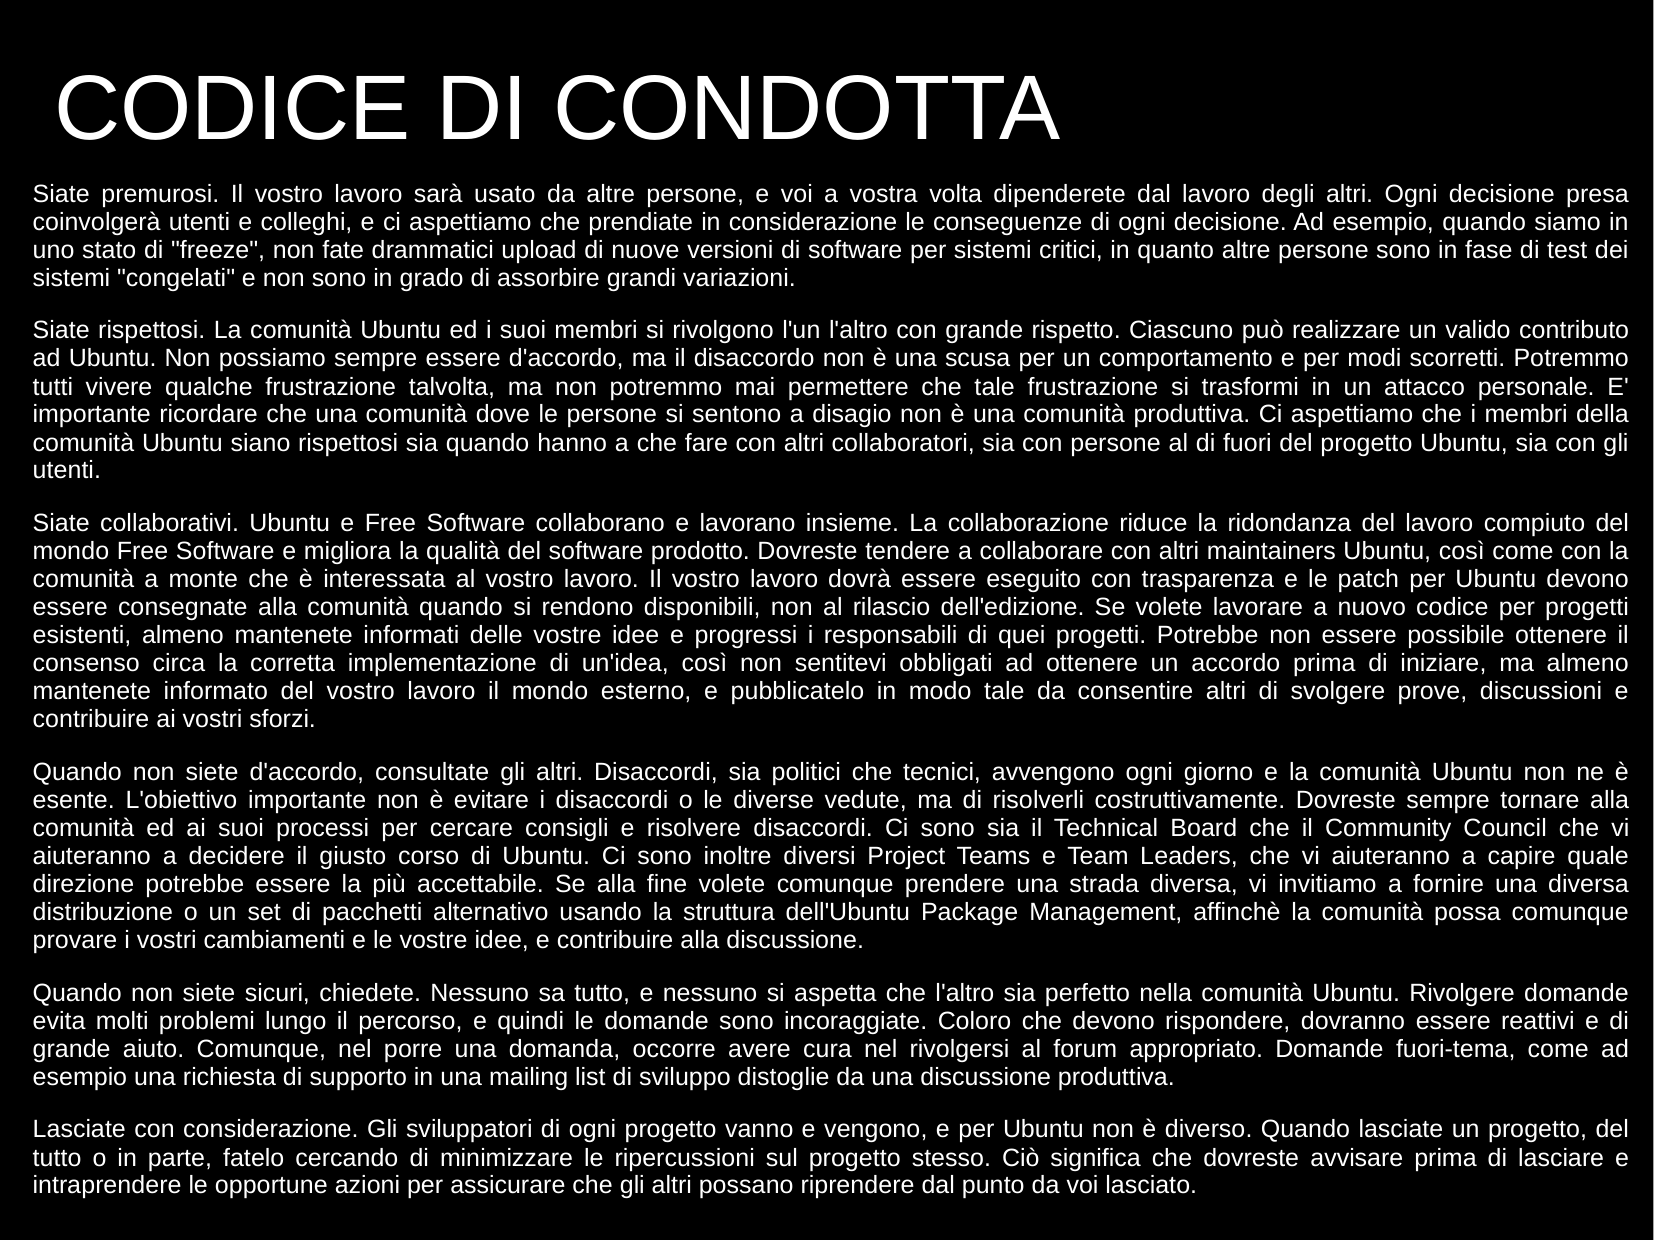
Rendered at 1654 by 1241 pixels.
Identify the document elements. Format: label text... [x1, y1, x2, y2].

text_box CODICE DI CONDOTTA [39, 48, 1565, 172]
text_box Siate premurosi. Il vostro lavoro sarà usato da altre persone, e voi a vostra volta dipenderete dal lavoro degli altri. Ogni decisione presa coinvolgerà utenti e colleghi, e ci aspettiamo che prendiate in considerazione le conseguenze di ogni decisione. Ad esempio, quando siamo in uno stato di "freeze", non fate drammatici upload di nuove versioni di software per sistemi critici, in quanto altre persone sono in fase di test dei sistemi "congelati" e non sono in grado di assorbire grandi variazioni. Siate rispettosi. La comunità Ubuntu ed i suoi membri si rivolgono l'un l'altro con grande rispetto. Ciascuno può realizzare un valido contributo ad Ubuntu. Non possiamo sempre essere d'accordo, ma il disaccordo non è una scusa per un comportamento e per modi scorretti. Potremmo tutti vivere qualche frustrazione talvolta, ma non potremmo mai permettere che tale frustrazione si trasformi in un attacco personale. E' importante ricordare che una comunità dove le persone si sentono a disagio non è una comunità produttiva. Ci aspettiamo che i membri della comunità Ubuntu siano rispettosi sia quando hanno a che fare con altri collaboratori, sia con persone al di fuori del progetto Ubuntu, sia con gli utenti. Siate collaborativi. Ubuntu e Free Software collaborano e lavorano insieme. La collaborazione riduce la ridondanza del lavoro compiuto del mondo Free Software e migliora la qualità del software prodotto. Dovreste tendere a collaborare con altri maintainers Ubuntu, così come con la comunità a monte che è interessata al vostro lavoro. Il vostro lavoro dovrà essere eseguito con trasparenza e le patch per Ubuntu devono essere consegnate alla comunità quando si rendono disponibili, non al rilascio dell'edizione. Se volete lavorare a nuovo codice per progetti esistenti, almeno mantenete informati delle vostre idee e progressi i responsabili di quei progetti. Potrebbe non essere possibile ottenere il consenso circa la corretta implementazione di un'idea, così non sentitevi obbligati ad ottenere un accordo prima di iniziare, ma almeno mantenete informato del vostro lavoro il mondo esterno, e pubblicatelo in modo tale da consentire altri di svolgere prove, discussioni e contribuire ai vostri sforzi. Quando non siete d'accordo, consultate gli altri. Disaccordi, sia politici che tecnici, avvengono ogni giorno e la comunità Ubuntu non ne è esente. L'obiettivo importante non è evitare i disaccordi o le diverse vedute, ma di risolverli costruttivamente. Dovreste sempre tornare alla comunità ed ai suoi processi per cercare consigli e risolvere disaccordi. Ci sono sia il Technical Board che il Community Council che vi aiuteranno a decidere il giusto corso di Ubuntu. Ci sono inoltre diversi Project Teams e Team Leaders, che vi aiuteranno a capire quale direzione potrebbe essere la più accettabile. Se alla fine volete comunque prendere una strada diversa, vi invitiamo a fornire una diversa distribuzione o un set di pacchetti alternativo usando la struttura dell'Ubuntu Package Management, affinchè la comunità possa comunque provare i vostri cambiamenti e le vostre idee, e contribuire alla discussione. Quando non siete sicuri, chiedete. Nessuno sa tutto, e nessuno si aspetta che l'altro sia perfetto nella comunità Ubuntu. Rivolgere domande evita molti problemi lungo il percorso, e quindi le domande sono incoraggiate. Coloro che devono rispondere, dovranno essere reattivi e di grande aiuto. Comunque, nel porre una domanda, occorre avere cura nel rivolgersi al forum appropriato. Domande fuori-tema, come ad esempio una richiesta di supporto in una mailing list di sviluppo distoglie da una discussione produttiva. Lasciate con considerazione. Gli sviluppatori di ogni progetto vanno e vengono, e per Ubuntu non è diverso. Quando lasciate un progetto, del tutto o in parte, fatelo cercando di minimizzare le ripercussioni sul progetto stesso. Ciò significa che dovreste avvisare prima di lasciare e intraprendere le opportune azioni per assicurare che gli altri possano riprendere dal punto da voi lasciato. [18, 172, 1648, 1241]
